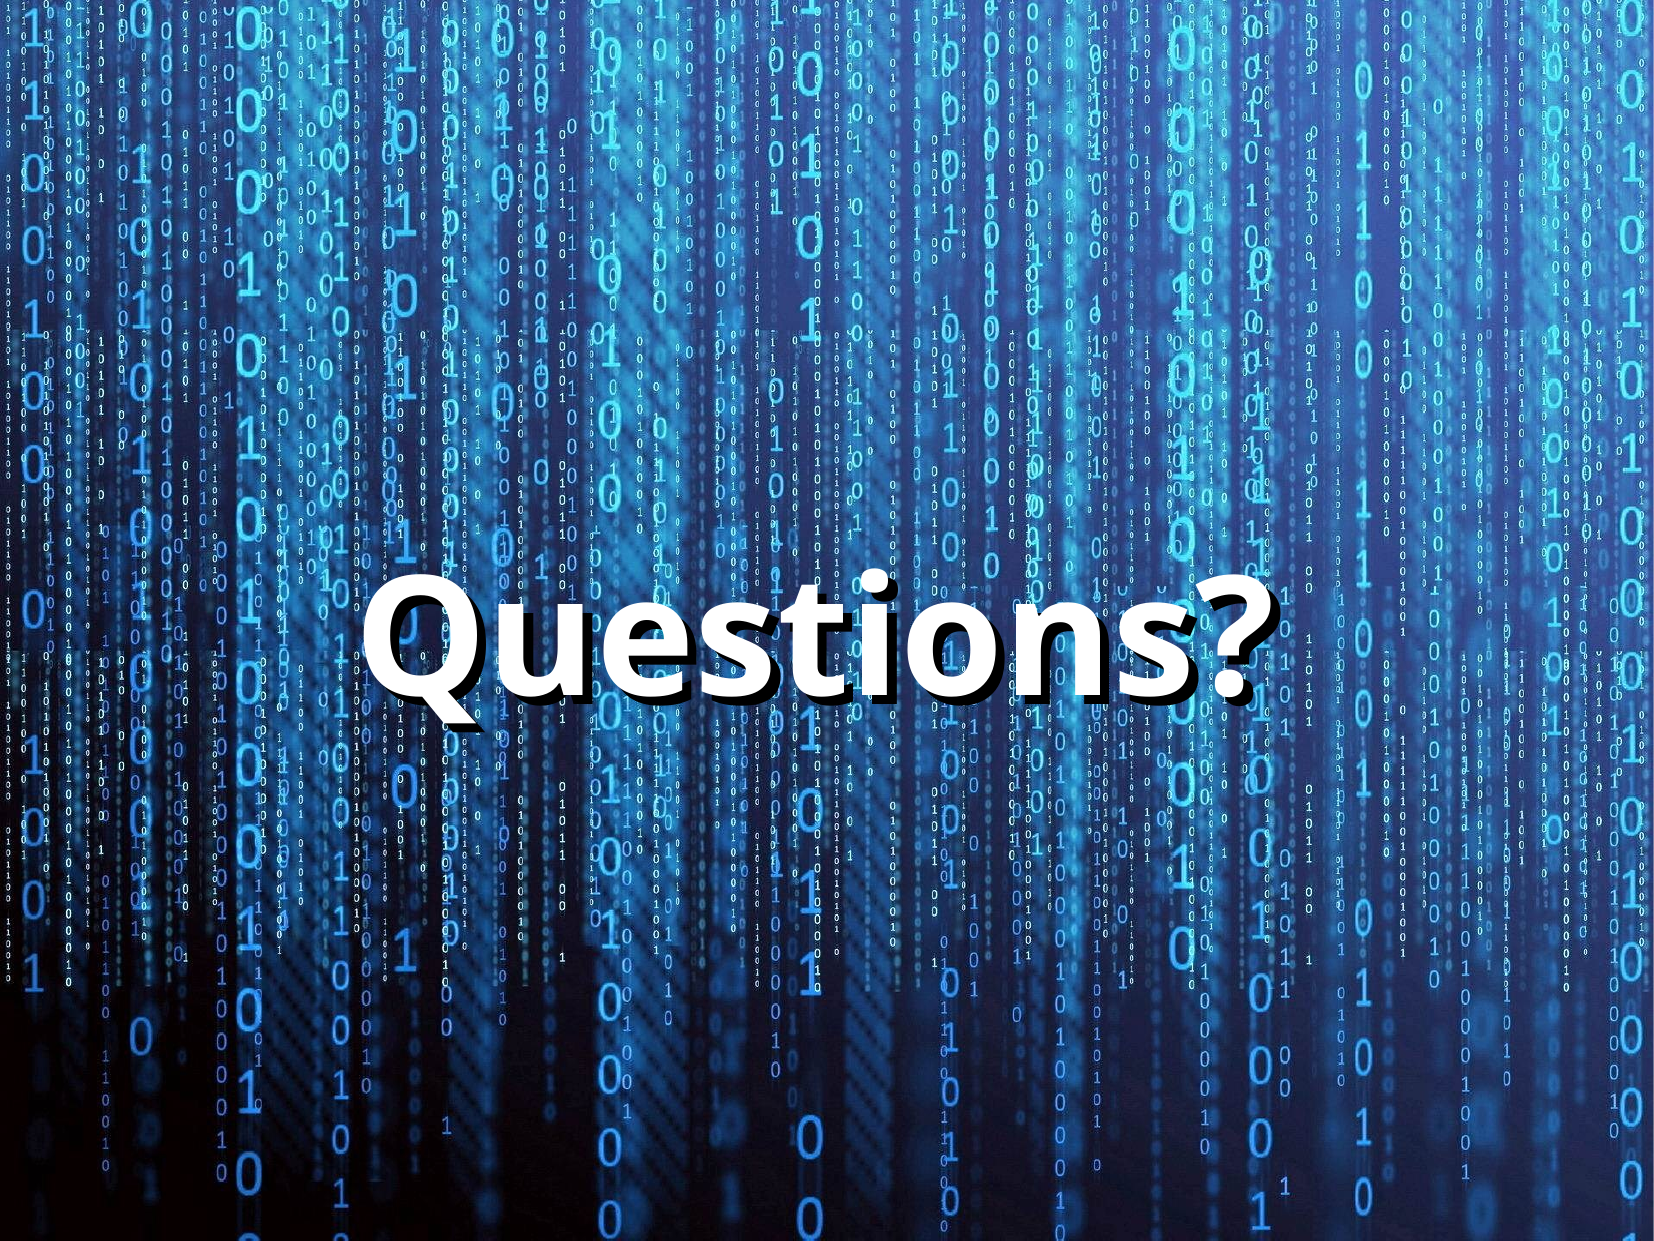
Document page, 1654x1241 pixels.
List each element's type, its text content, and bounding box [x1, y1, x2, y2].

subtitle Questions? [70, 150, 1559, 1111]
picture [0, 0, 1654, 1241]
